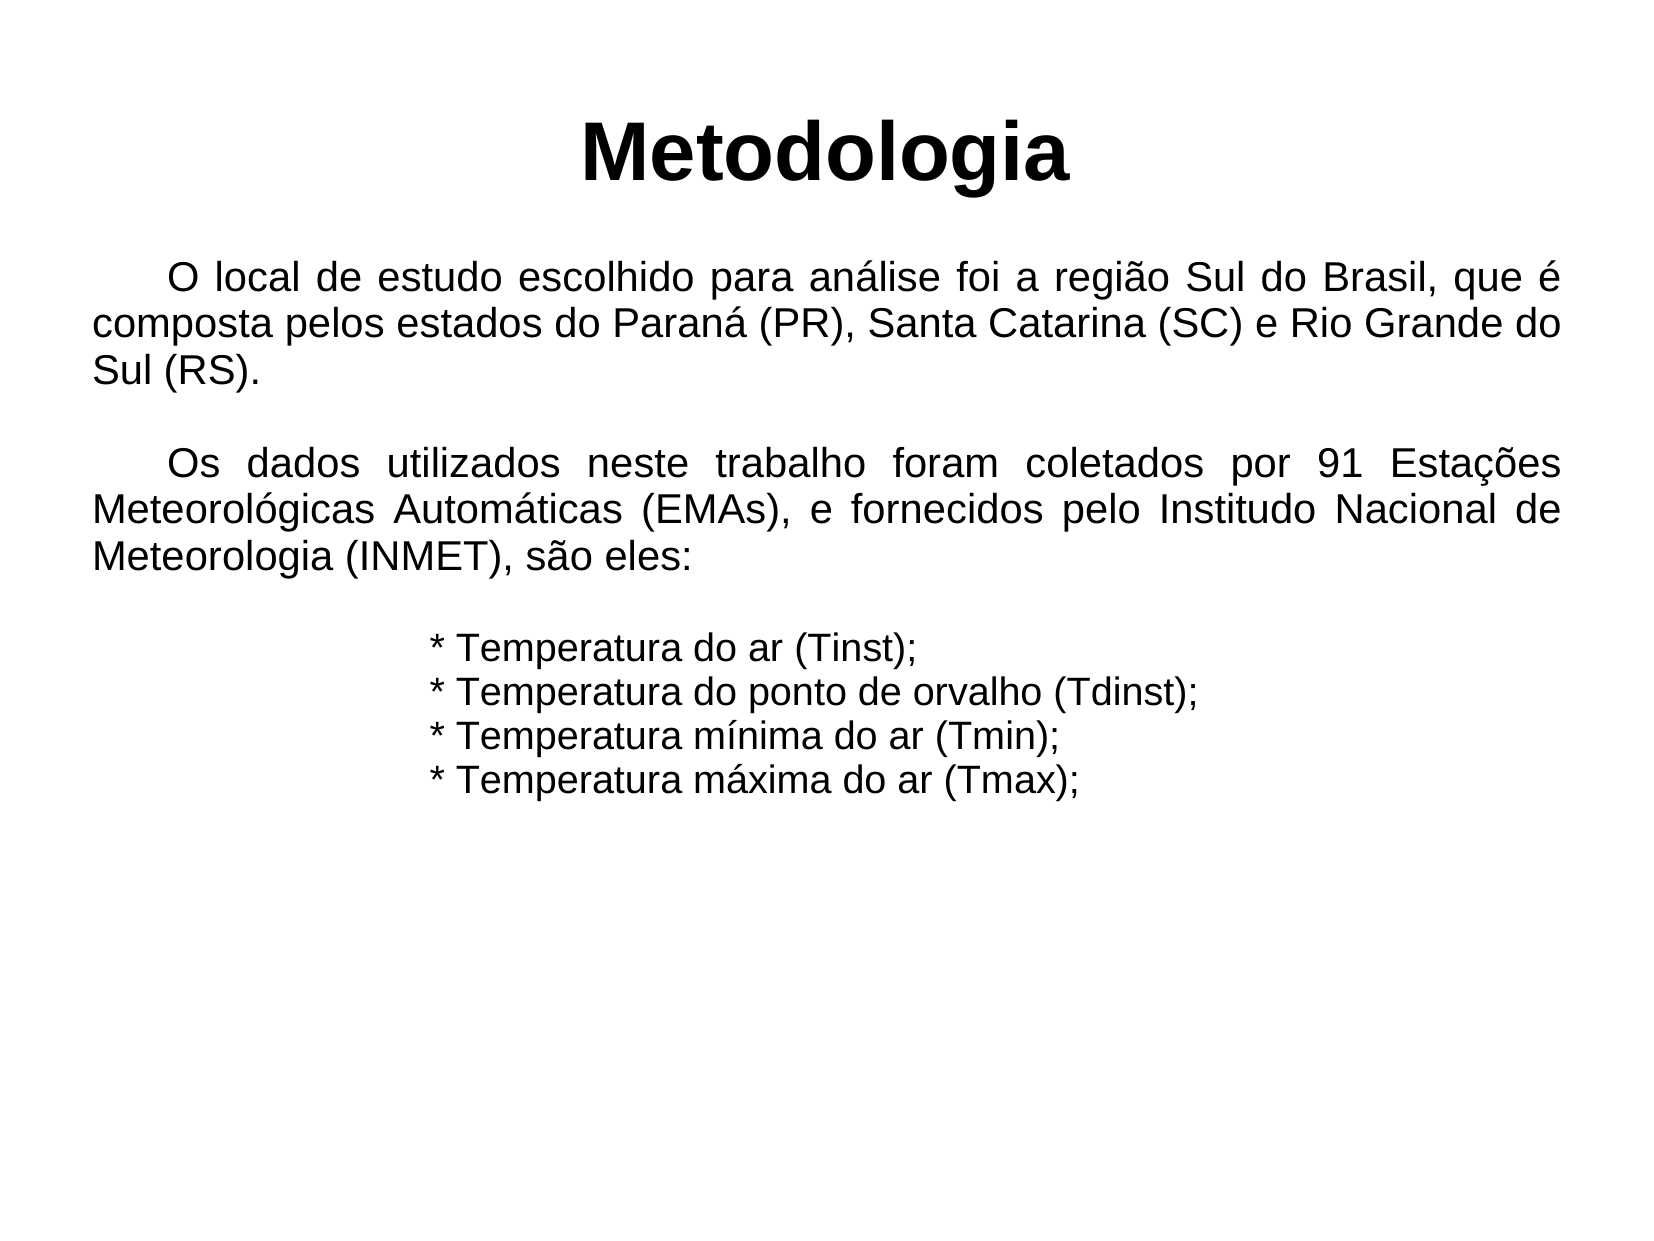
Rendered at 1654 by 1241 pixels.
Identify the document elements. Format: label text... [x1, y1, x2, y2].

title Metodologia [82, 49, 1569, 246]
text_box O local de estudo escolhido para análise foi a região Sul do Brasil, que é composta pelos estados do Paraná (PR), Santa Catarina (SC) e Rio Grande do Sul (RS). Os dados utilizados neste trabalho foram coletados por 91 Estações Meteorológicas Automáticas (EMAs), e fornecidos pelo Institudo Nacional de Meteorologia (INMET), são eles: * Temperatura do ar (Tinst); * Temperatura do ponto de orvalho (Tdinst); * Temperatura mínima do ar (Tmin); * Temperatura máxima do ar (Tmax); [77, 246, 1578, 916]
